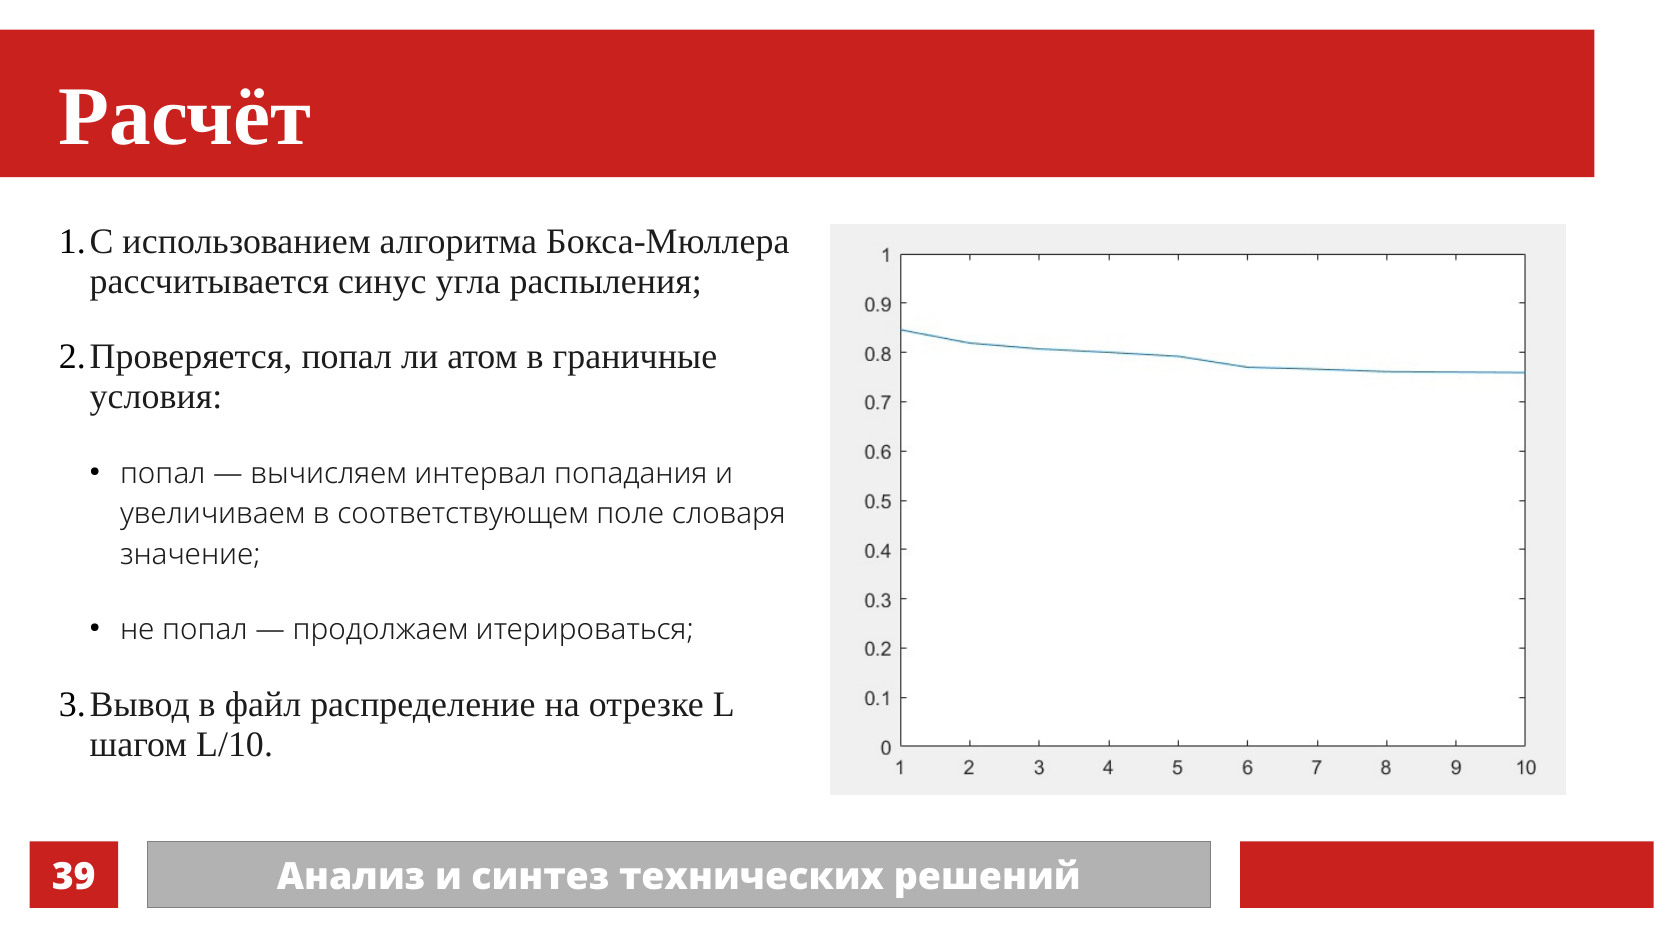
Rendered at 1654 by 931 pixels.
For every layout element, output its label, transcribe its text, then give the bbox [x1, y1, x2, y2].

title Расчёт [59, 44, 1595, 163]
list С использованием алгоритма Бокса-Мюллера рассчитывается синус угла распыления; Проверяется, попал ли атом в граничные условия: попал — вычисляем интервал попадания и увеличиваем в соответствующем поле словаря значение; не попал — продолжаем итерироваться; Вывод в файл распределение на отрезке L шагом L/10. [59, 221, 794, 798]
picture [830, 224, 1566, 795]
